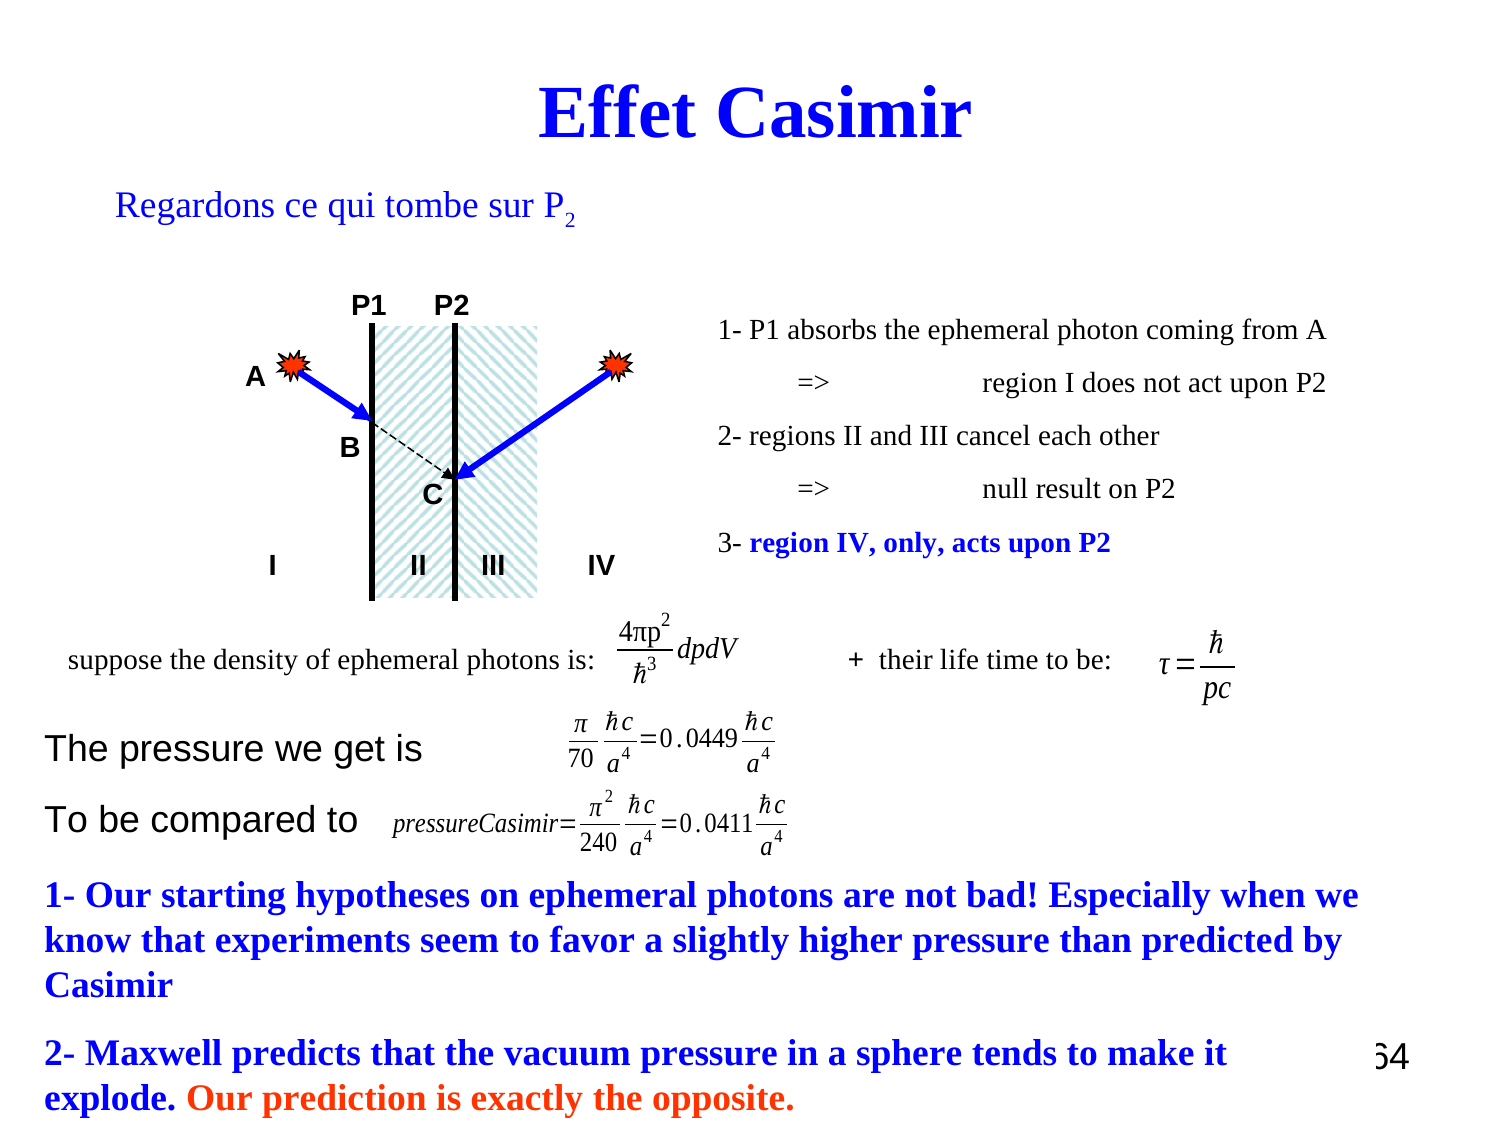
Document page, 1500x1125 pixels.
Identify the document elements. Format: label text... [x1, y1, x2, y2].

text_box suppose the density of ephemeral photons is: [53, 633, 668, 684]
text_box I [253, 538, 302, 590]
text_box P2 [419, 278, 503, 330]
text_box II [395, 538, 443, 590]
text_box IV [572, 538, 644, 590]
text_box [277, 350, 310, 382]
text_box [599, 350, 632, 382]
text_box C [407, 467, 455, 519]
text_box The pressure we get is [29, 716, 467, 777]
text_box C [449, 467, 455, 478]
chart [560, 704, 786, 778]
text_box To be compared to [29, 786, 443, 848]
chart [383, 786, 798, 861]
text_box B [324, 420, 373, 472]
text_box 1- P1 absorbs the ephemeral photon coming from A => region I does not act upon P2 2- regions II and III cancel each other => null result on P2 3- region IV, only, acts upon P2 [702, 302, 1365, 566]
text_box III [466, 538, 526, 590]
text_box + their life time to be: [832, 633, 1128, 684]
chart [608, 609, 751, 694]
text_box 1- Our starting hypotheses on ephemeral photons are not bad! Especially when we know that experiments seem to favor a slightly higher pressure than predicted by Casimir 2- Maxwell predicts that the vacuum pressure in a sphere tends to make it explode. Our prediction is exactly the opposite. [29, 861, 1376, 1125]
text_box [375, 330, 452, 598]
text_box [458, 326, 538, 471]
text_box A [230, 349, 278, 401]
chart [1151, 621, 1247, 707]
text_box Regardons ce qui tombe sur P2 [100, 172, 845, 240]
text_box [458, 427, 538, 598]
text_box P1 [336, 278, 419, 330]
text_box Effet Casimir [513, 54, 999, 161]
